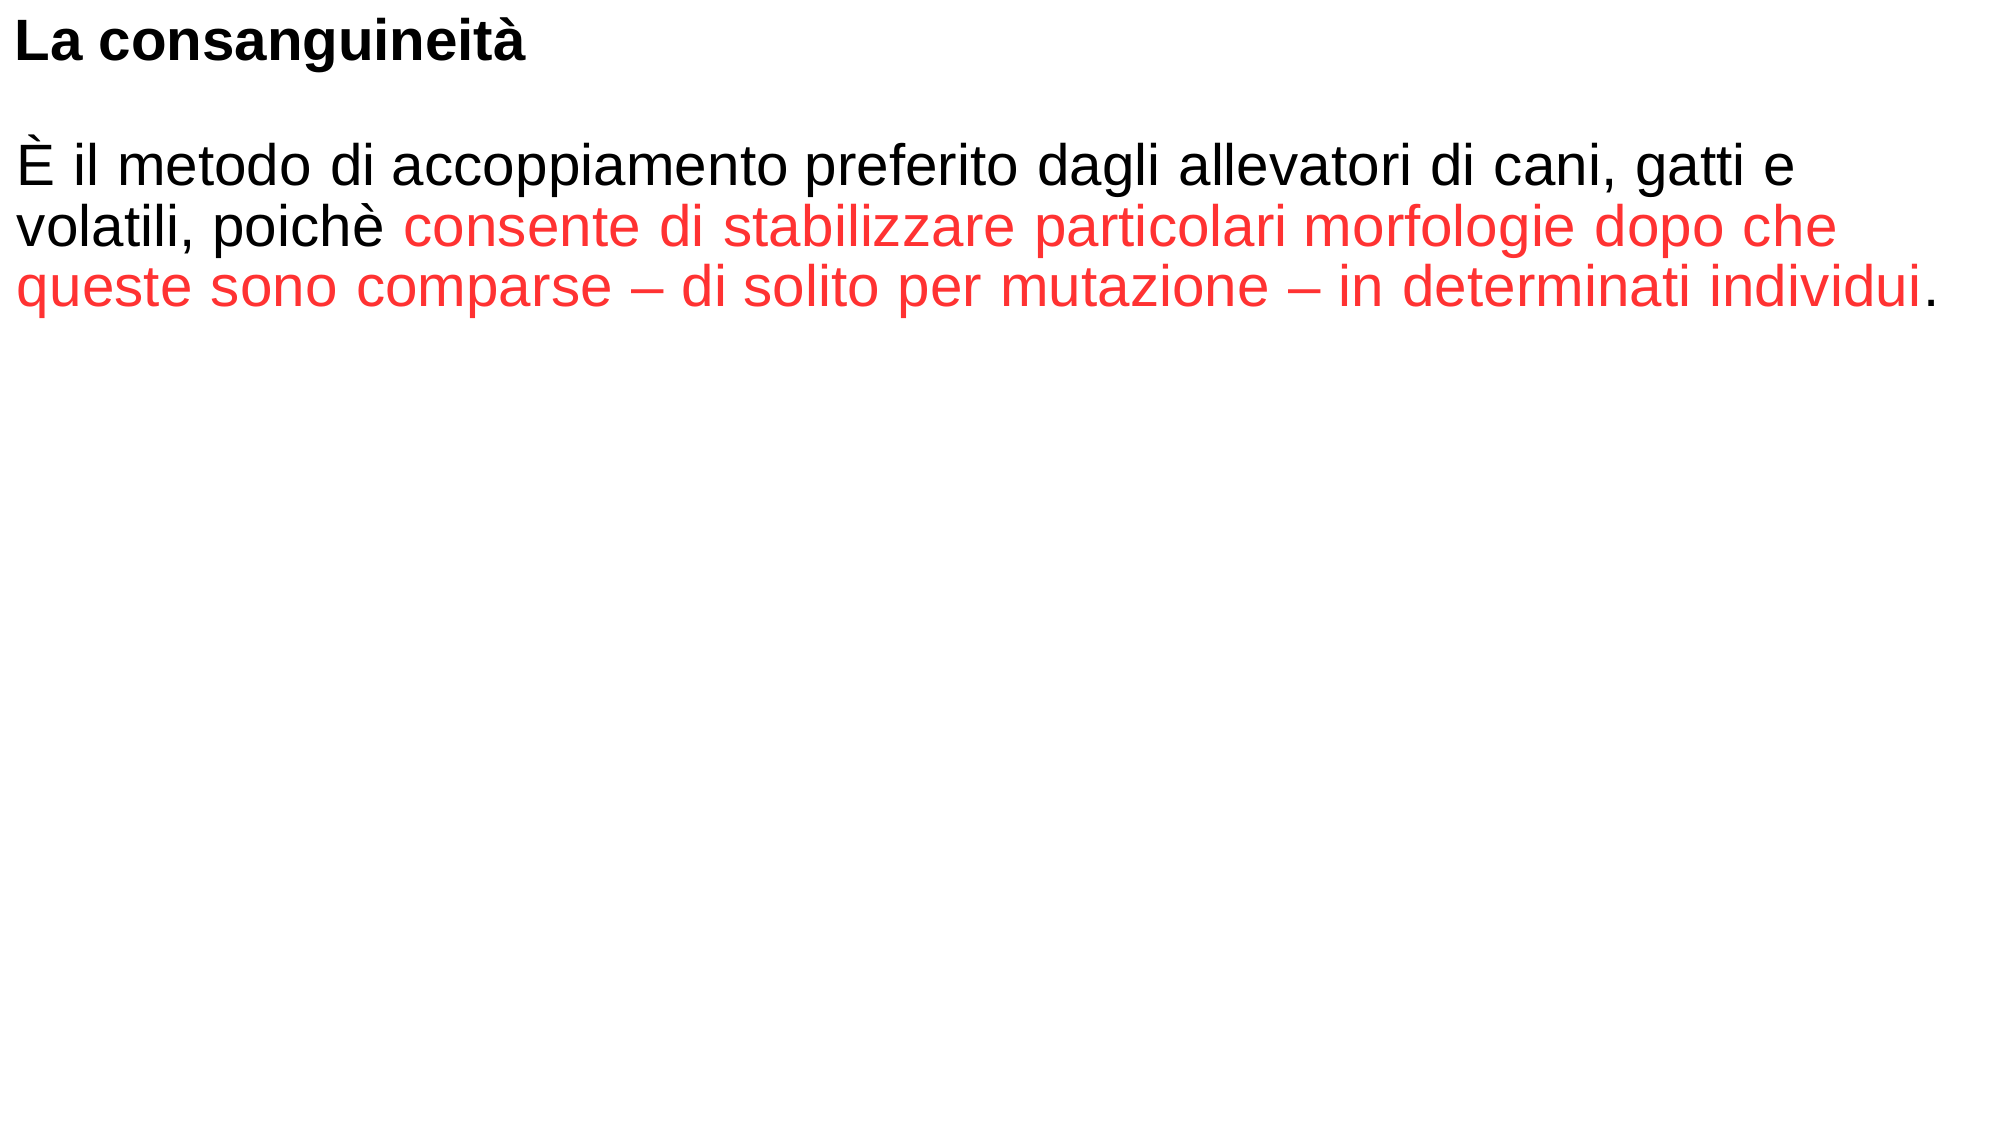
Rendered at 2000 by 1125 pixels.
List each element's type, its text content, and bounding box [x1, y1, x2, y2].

text_box La consanguineità È il metodo di accoppiamento preferito dagli allevatori di cani, gatti e volatili, poichè consente di stabilizzare particolari morfologie dopo che queste sono comparse – di solito per mutazione – in determinati individui. [0, 0, 2000, 535]
